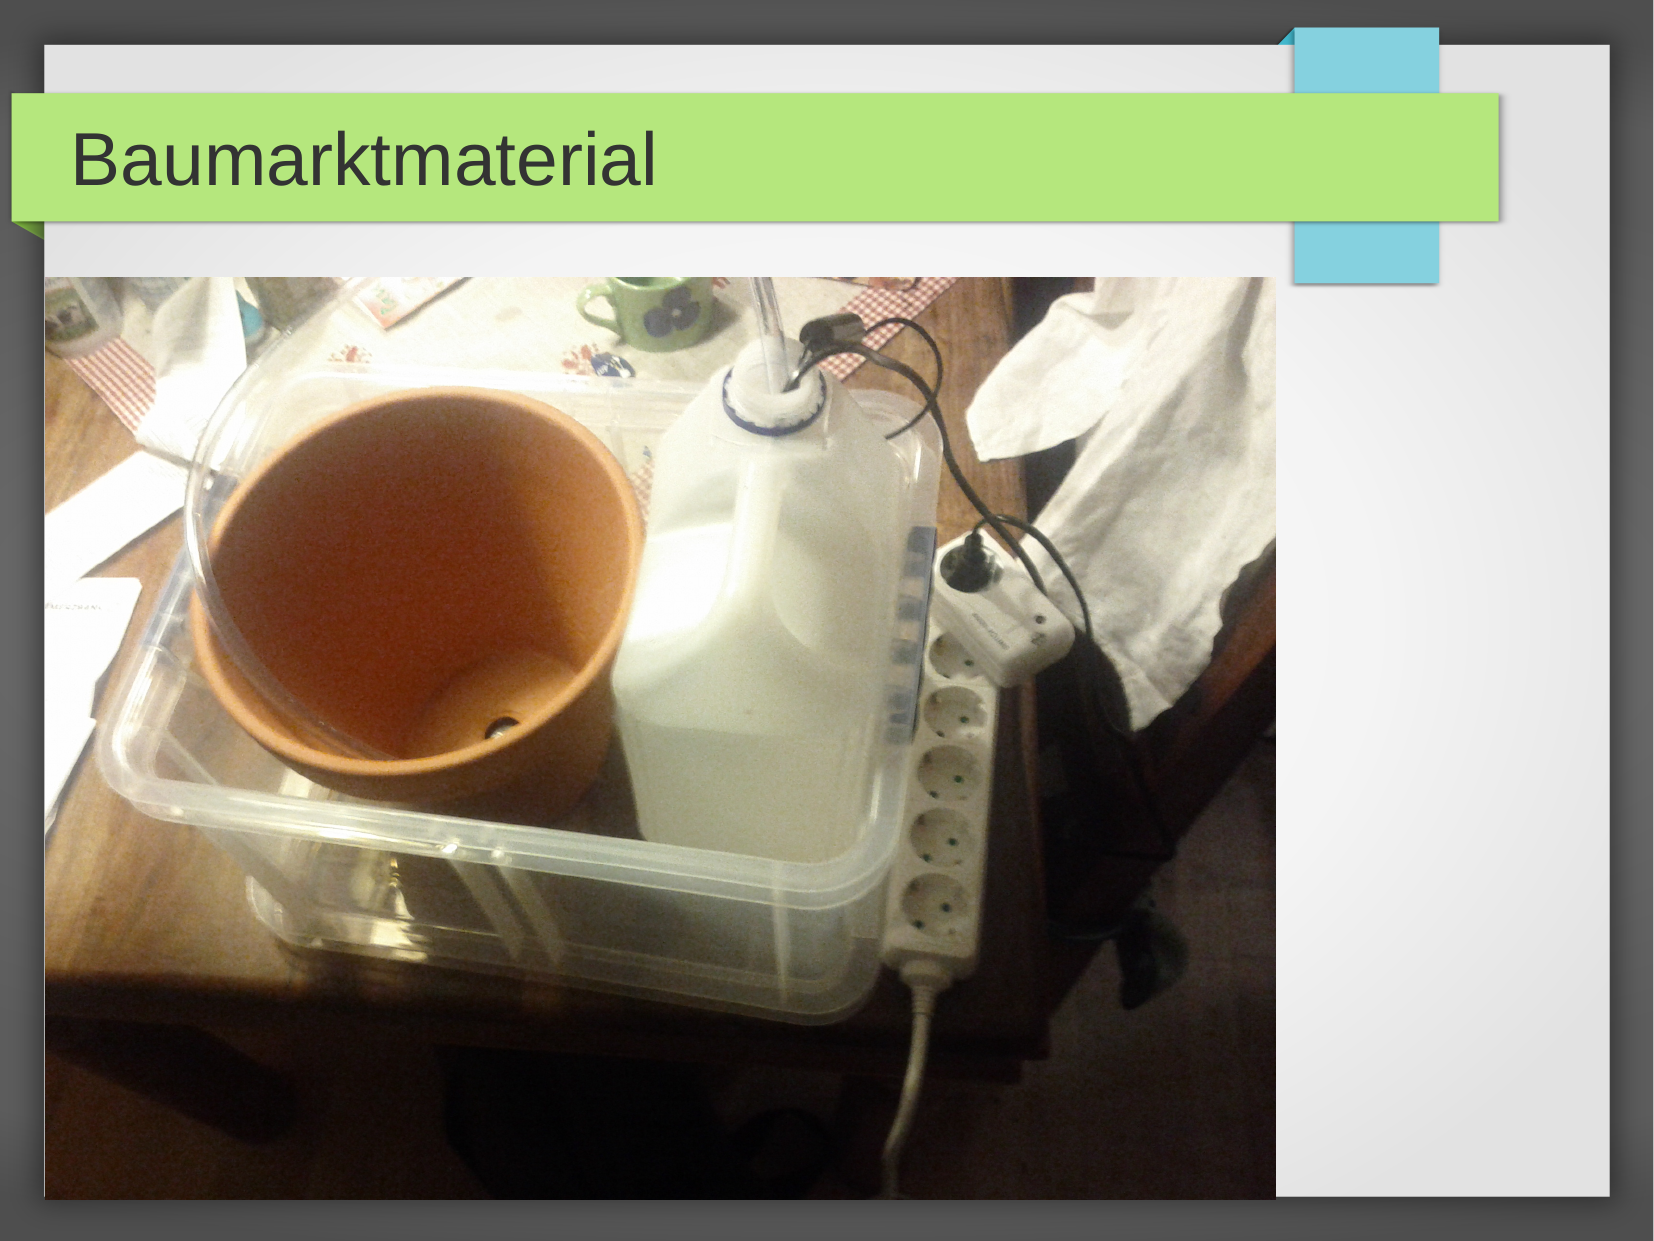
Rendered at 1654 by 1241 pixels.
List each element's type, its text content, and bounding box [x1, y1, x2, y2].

title Baumarktmaterial [70, 106, 1229, 213]
picture [0, 0, 1654, 1241]
